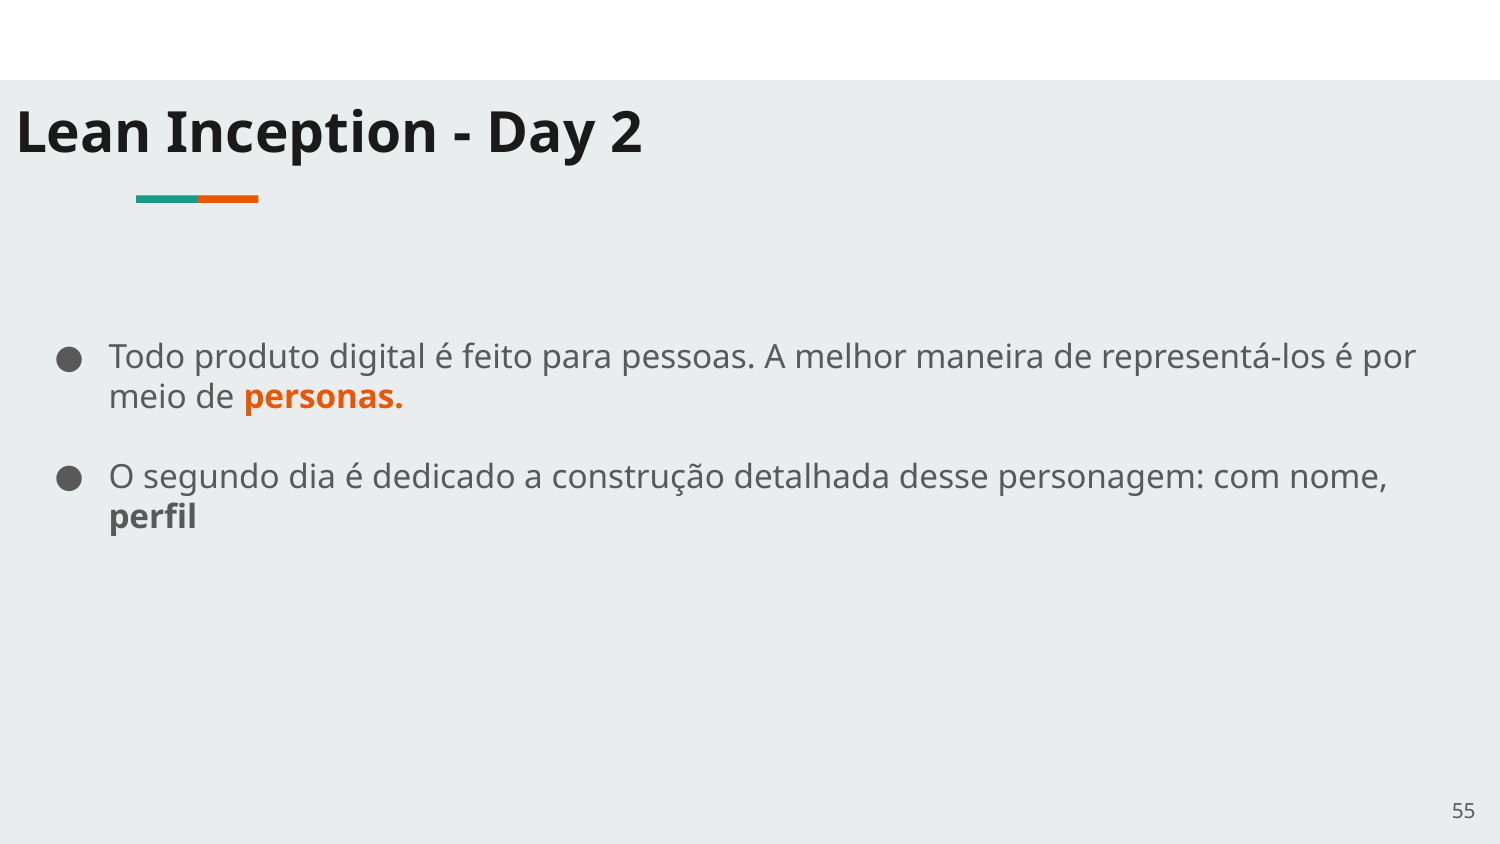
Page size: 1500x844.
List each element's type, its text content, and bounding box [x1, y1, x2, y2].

slide_number <number> [1400, 779, 1491, 844]
subtitle Todo produto digital é feito para pessoas. A melhor maneira de representá-los é por meio de personas. O segundo dia é dedicado a construção detalhada desse personagem: com nome, perfil [18, 235, 1466, 787]
title Lean Inception - Day 2 [0, 80, 1101, 181]
